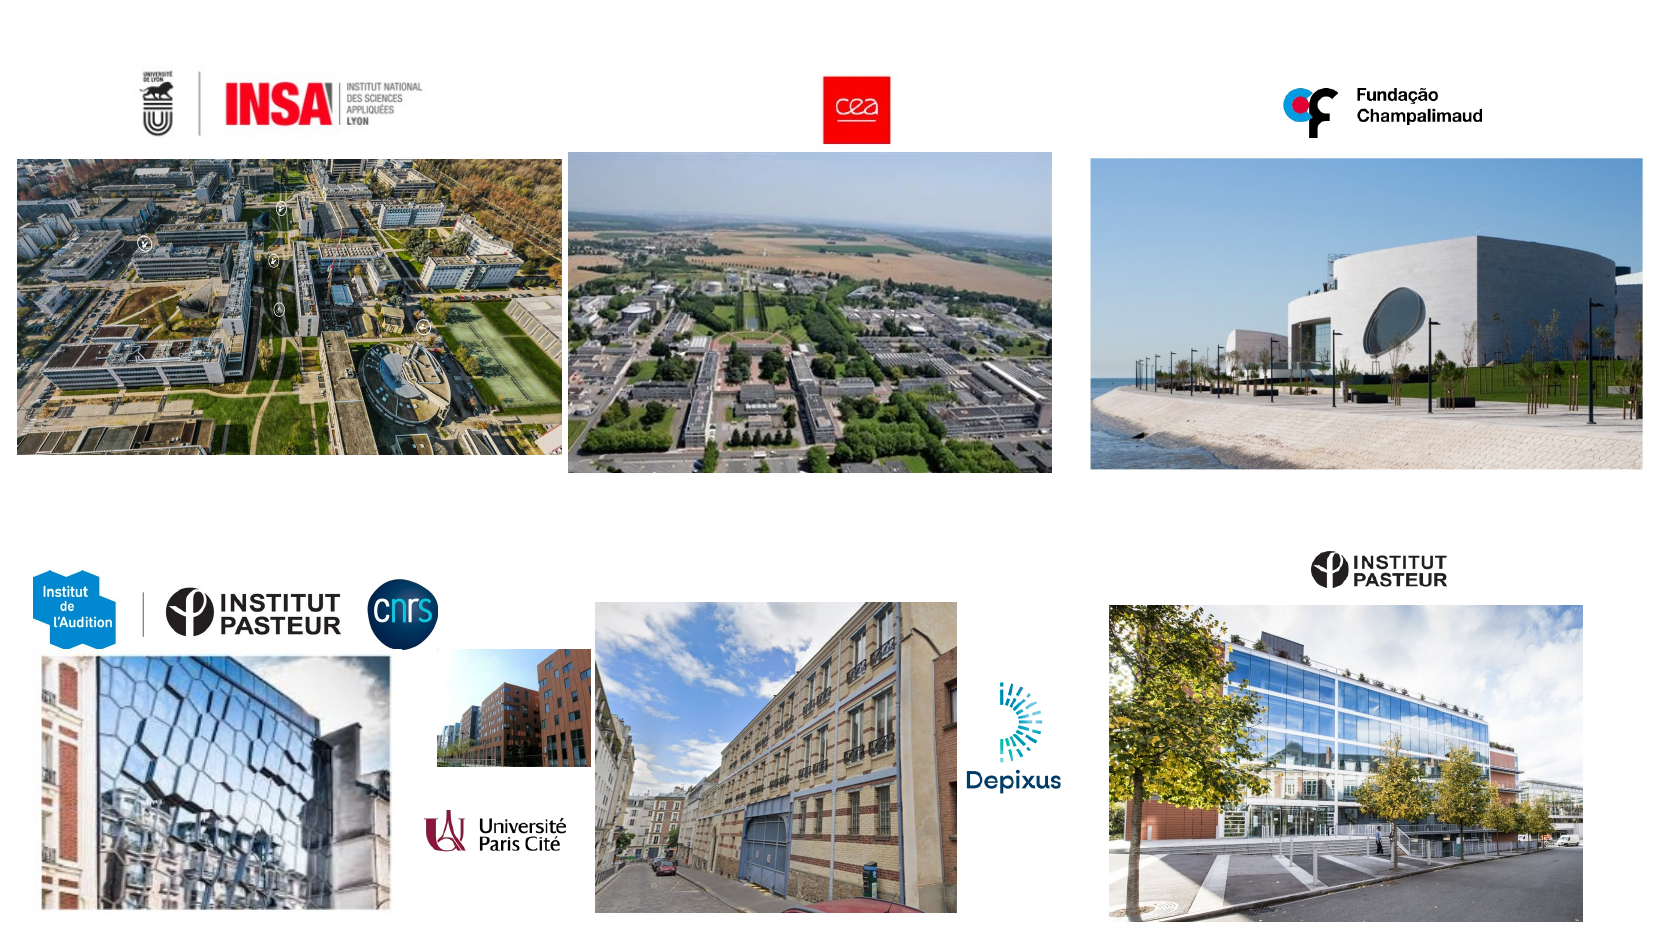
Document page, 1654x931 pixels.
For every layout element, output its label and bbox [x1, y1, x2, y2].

picture [595, 602, 1093, 913]
picture [60, 617, 78, 627]
picture [68, 587, 74, 599]
picture [17, 159, 562, 455]
picture [86, 617, 102, 627]
picture [568, 53, 1052, 473]
picture [48, 588, 65, 596]
picture [53, 617, 58, 627]
picture [75, 617, 83, 627]
picture [33, 570, 591, 920]
picture [1109, 605, 1583, 922]
picture [52, 570, 81, 578]
picture [1276, 77, 1489, 148]
picture [413, 799, 577, 863]
picture [76, 588, 88, 596]
picture [33, 570, 48, 576]
picture [61, 602, 73, 616]
picture [1086, 154, 1646, 474]
picture [103, 620, 111, 626]
picture [1311, 543, 1447, 596]
picture [124, 56, 432, 150]
